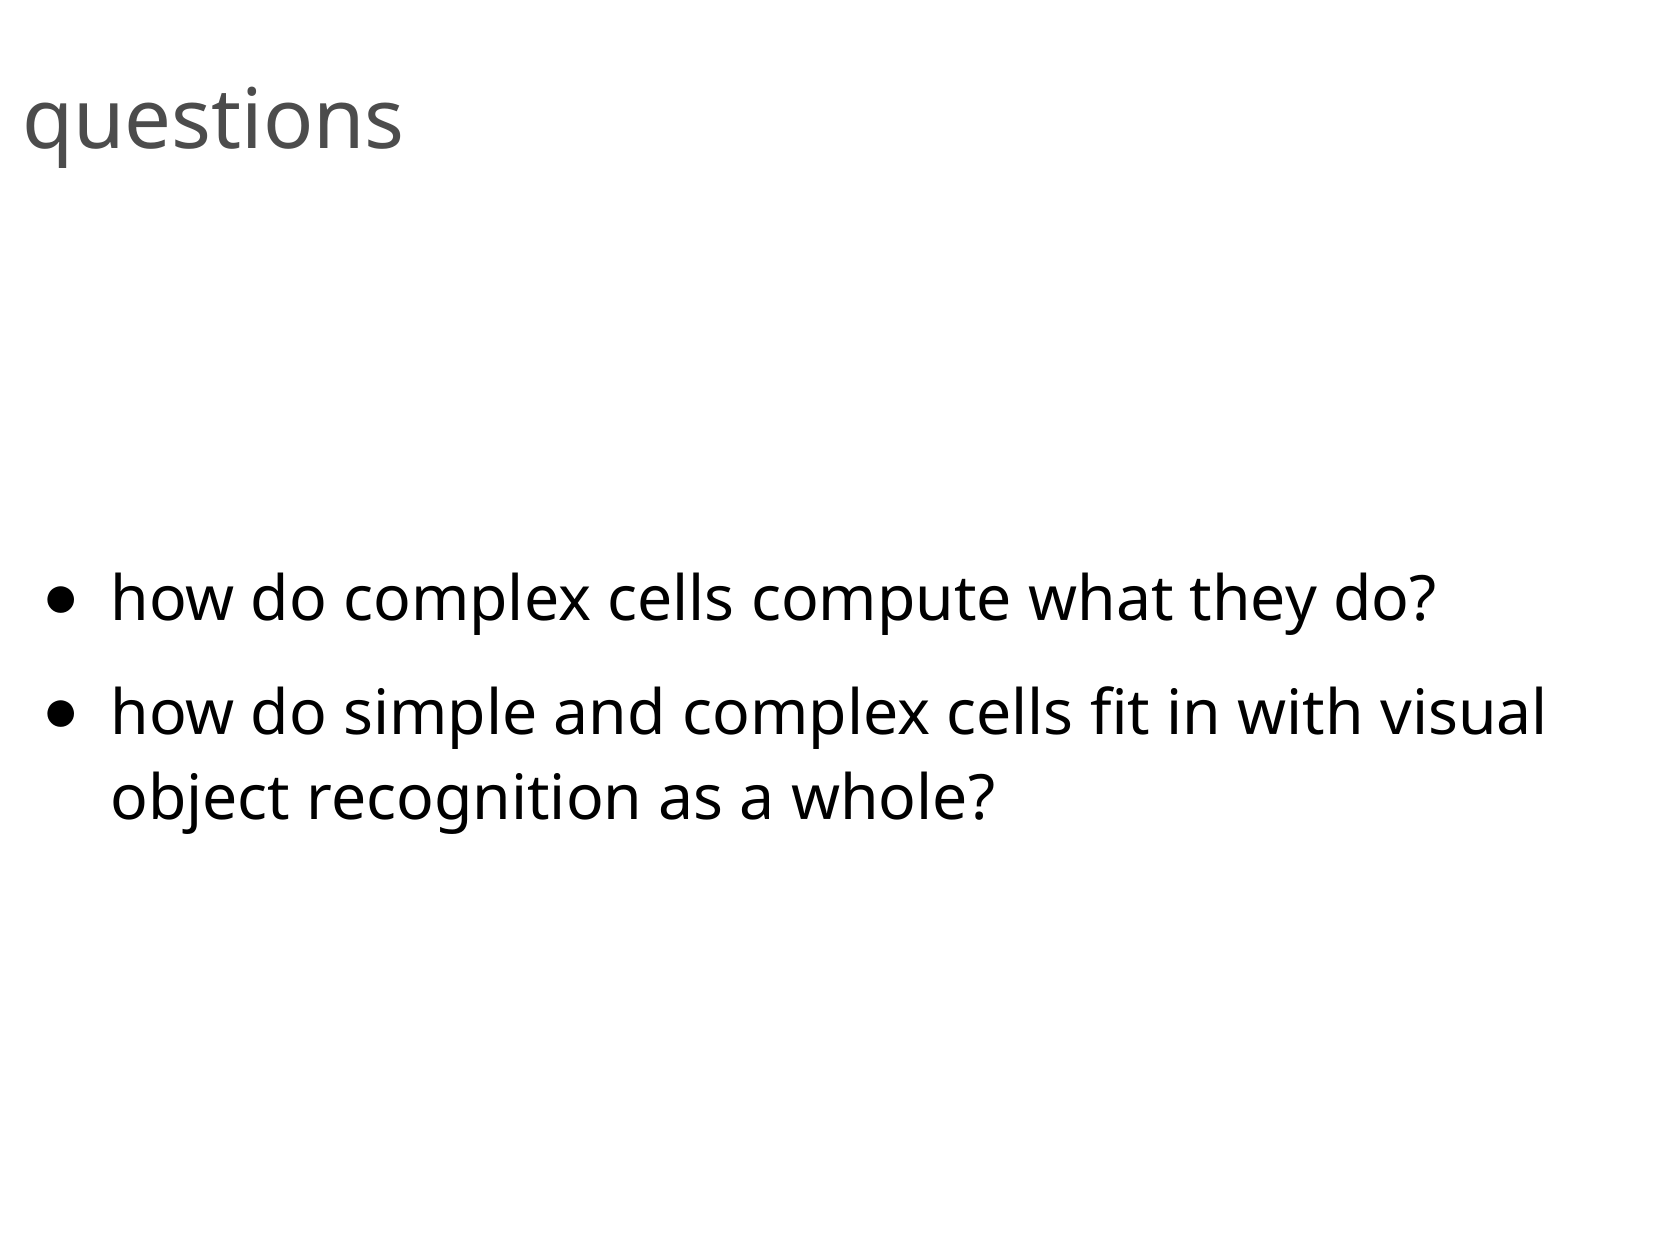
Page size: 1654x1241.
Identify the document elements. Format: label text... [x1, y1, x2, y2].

list how do complex cells compute what they do? how do simple and complex cells fit in with visual object recognition as a whole? [25, 226, 1654, 1166]
title questions [22, 19, 1654, 213]
